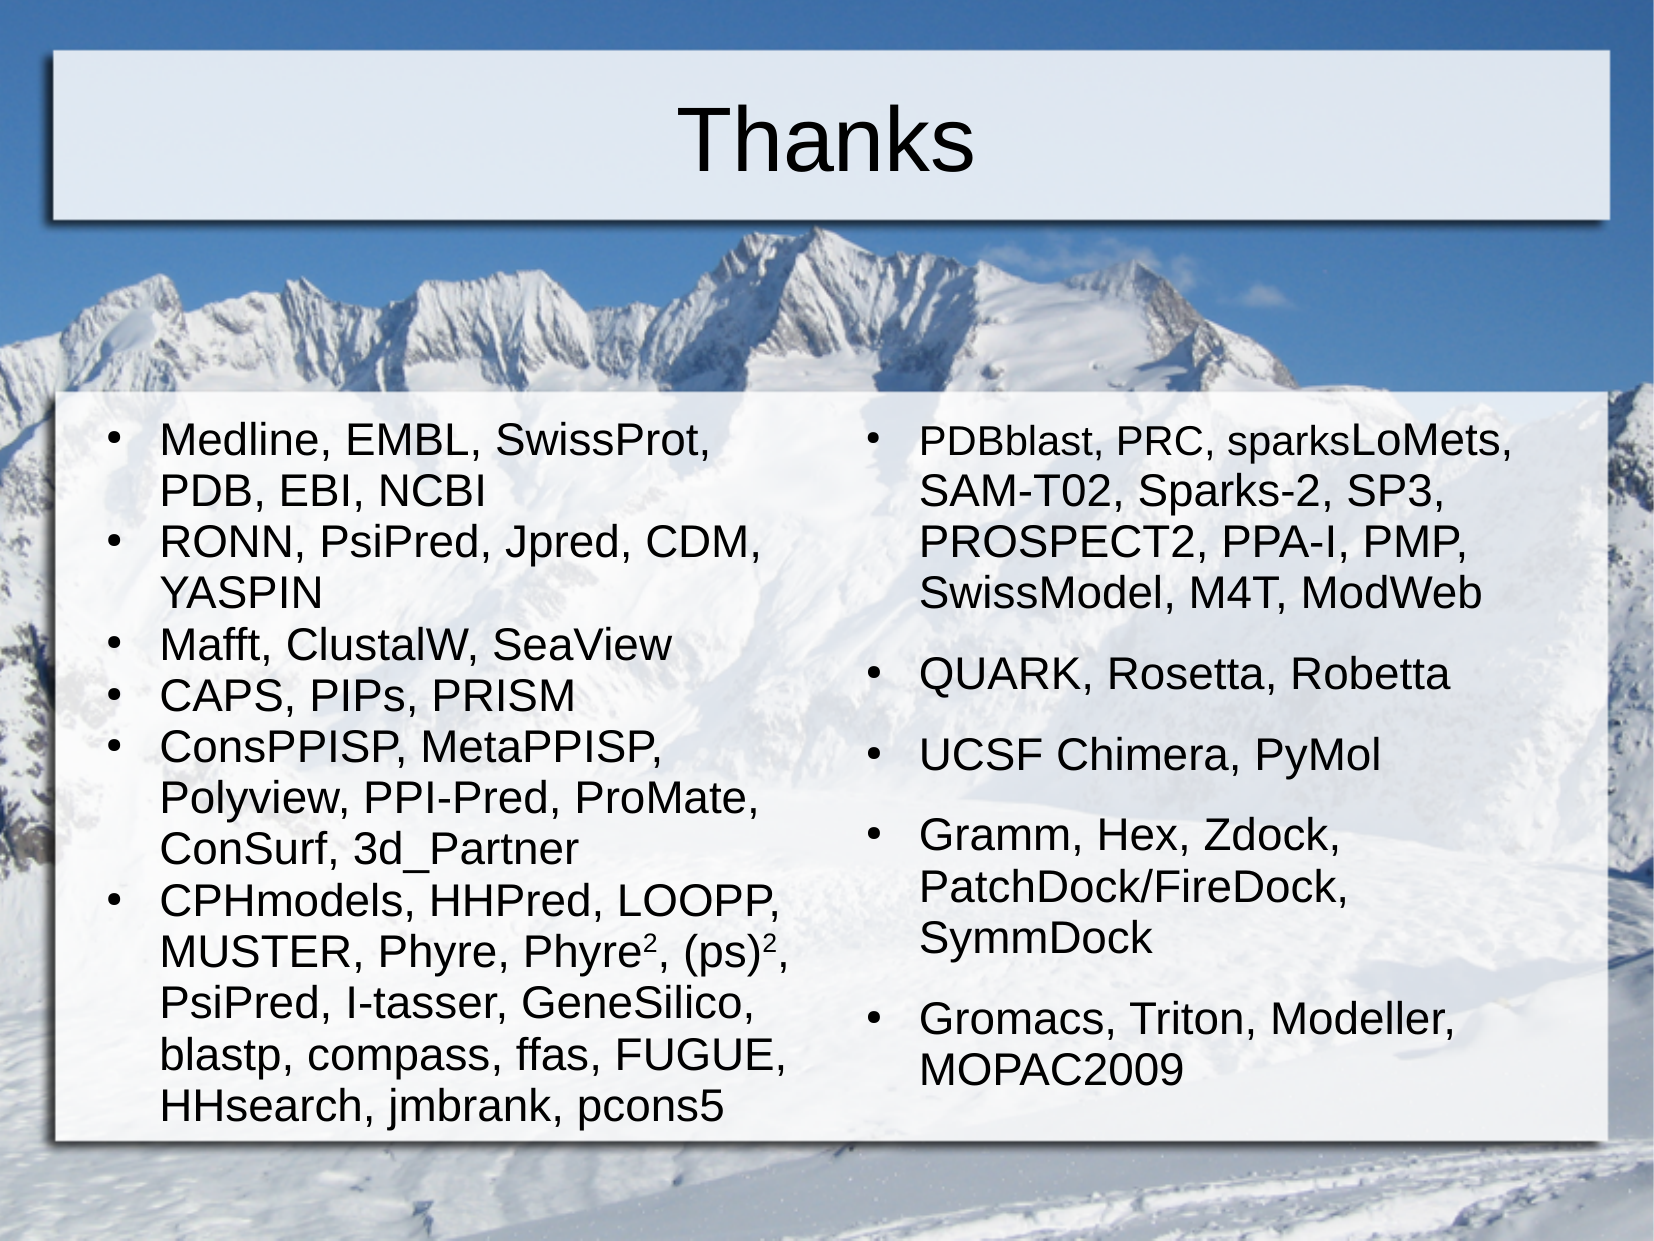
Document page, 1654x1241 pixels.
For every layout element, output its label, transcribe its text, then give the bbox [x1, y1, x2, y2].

list Medline, EMBL, SwissProt, PDB, EBI, NCBI RONN, PsiPred, Jpred, CDM, YASPIN Mafft, ClustalW, SeaView CAPS, PIPs, PRISM ConsPPISP, MetaPPISP, Polyview, PPI-Pred, ProMate, ConSurf, 3d_Partner CPHmodels, HHPred, LOOPP, MUSTER, Phyre, Phyre2, (ps)2, PsiPred, I-tasser, GeneSilico, blastp, compass, ffas, FUGUE, HHsearch, jmbrank, pcons5 [88, 413, 812, 1232]
title Thanks [59, 61, 1595, 219]
list PDBblast, PRC, sparksLoMets, SAM-T02, Sparks-2, SP3, PROSPECT2, PPA-I, PMP, SwissModel, M4T, ModWeb QUARK, Rosetta, Robetta UCSF Chimera, PyMol Gramm, Hex, Zdock, PatchDock/FireDock, SymmDock Gromacs, Triton, Modeller, MOPAC2009 [848, 413, 1572, 1218]
picture [0, 0, 1654, 1241]
